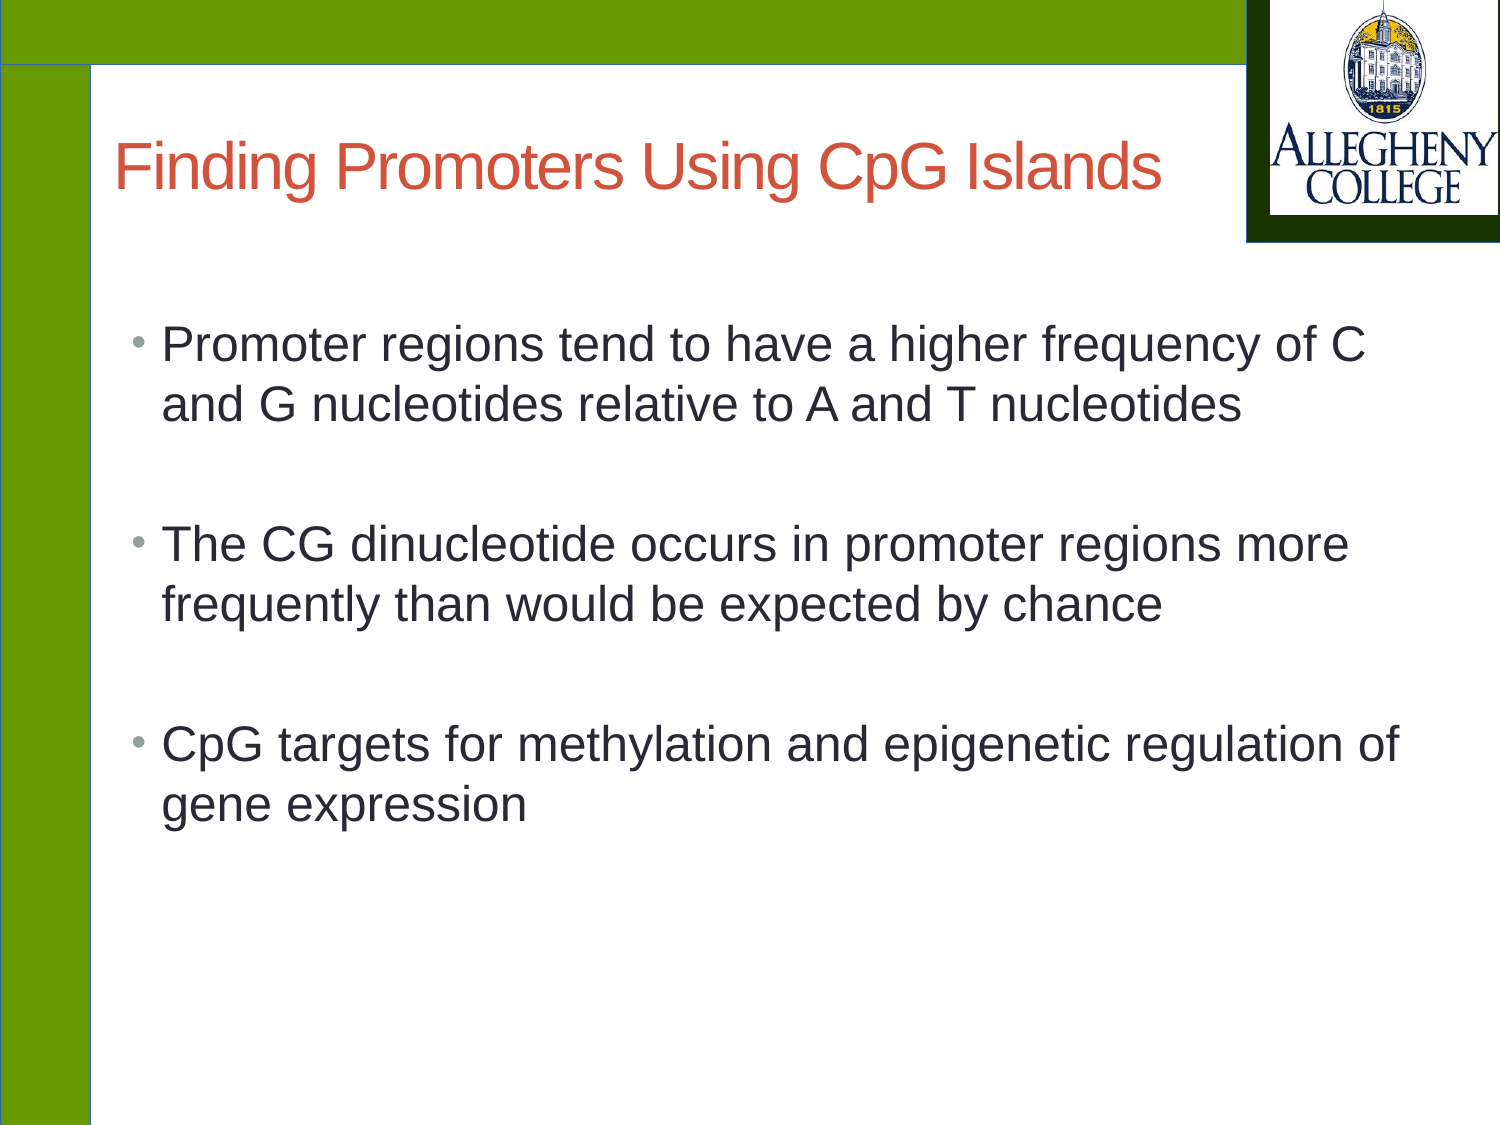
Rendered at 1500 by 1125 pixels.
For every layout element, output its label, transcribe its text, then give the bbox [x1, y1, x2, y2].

title Finding Promoters Using CpG Islands [98, 81, 1449, 245]
text_box [0, 0, 1500, 1125]
list Promoter regions tend to have a higher frequency of C and G nucleotides relative to A and T nucleotides The CG dinucleotide occurs in promoter regions more frequently than would be expected by chance CpG targets for methylation and epigenetic regulation of gene expression [116, 303, 1467, 894]
picture [1270, 0, 1498, 216]
